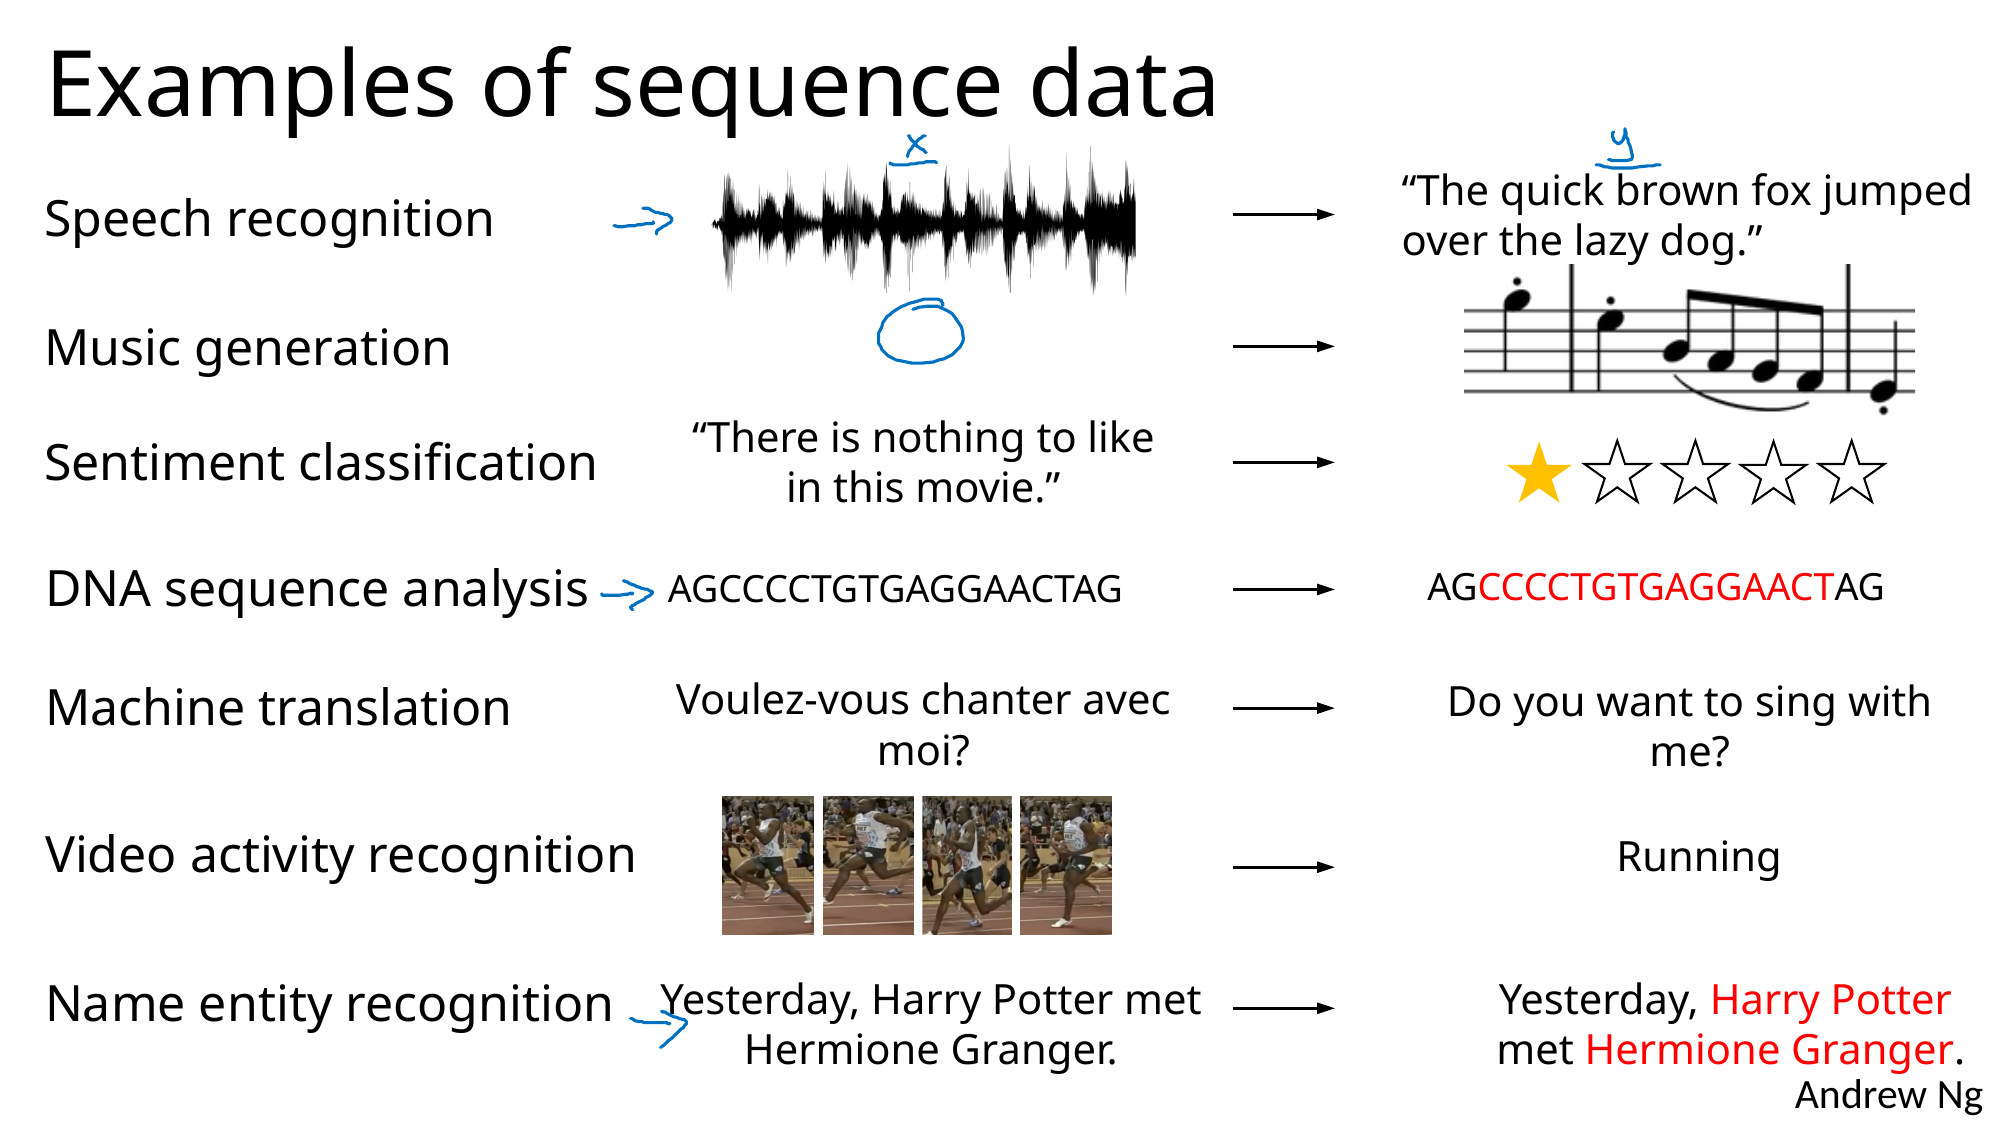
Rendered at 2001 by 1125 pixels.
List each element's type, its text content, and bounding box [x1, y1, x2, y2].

text_box Yesterday, Harry Potter met Hermione Granger. [645, 1053, 1217, 1082]
text_box Machine translation [30, 667, 536, 744]
text_box Name entity recognition [30, 964, 597, 1040]
text_box Yesterday, Harry Potter met Hermione Granger. [1449, 965, 2000, 1082]
text_box AGCCCCTGTGAGGAACTAG [1665, 555, 1969, 616]
title Examples of sequence data [30, 29, 2000, 248]
text_box Sentiment classification [29, 423, 597, 499]
text_box Music generation [29, 307, 464, 384]
text_box Do you want to sing with me? [1665, 667, 1976, 784]
text_box Running [1665, 822, 1802, 889]
picture [597, 84, 1916, 1053]
text_box DNA sequence analysis [30, 549, 597, 625]
text_box “The quick brown fox jumped over the lazy dog.” [1665, 156, 2000, 273]
text_box Speech recognition [29, 179, 518, 255]
text_box Video activity recognition [30, 815, 597, 892]
